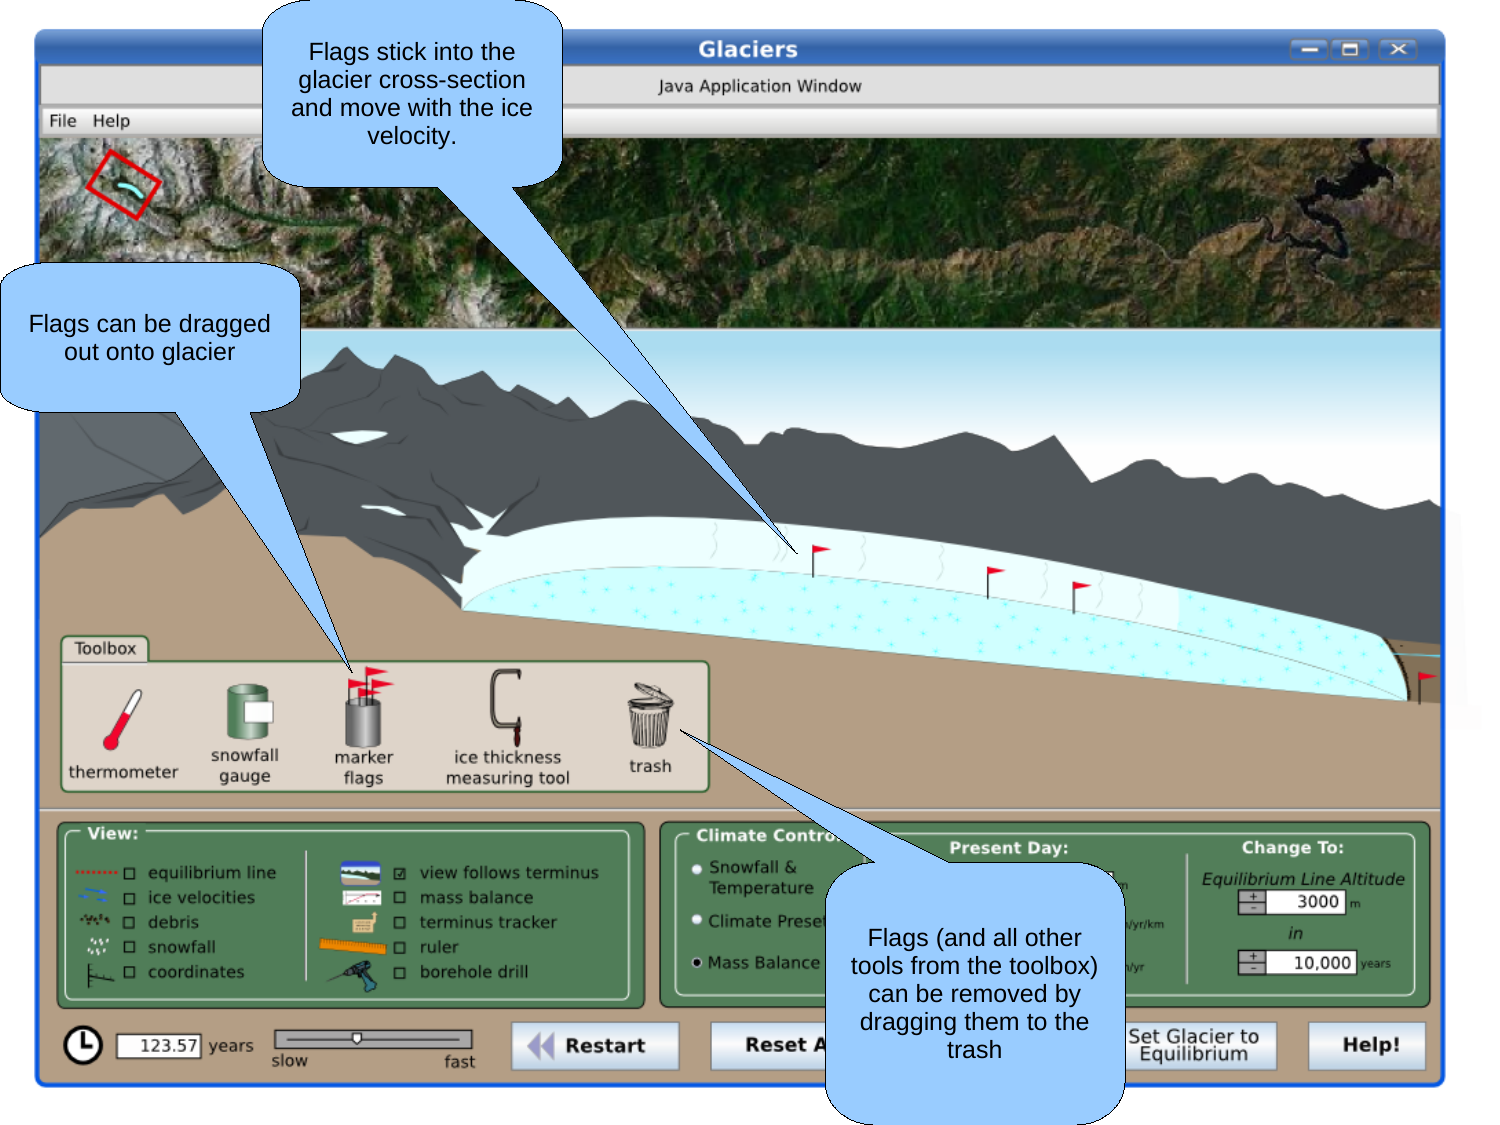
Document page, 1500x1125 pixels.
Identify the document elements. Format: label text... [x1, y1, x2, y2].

text_box Flags (and all other tools from the toolbox) can be removed by dragging them to the trash [680, 729, 1126, 1125]
picture [0, 0, 1494, 1125]
text_box Flags can be dragged out onto glacier [0, 262, 353, 673]
text_box Flags stick into the glacier cross-section and move with the ice velocity. [262, 0, 798, 554]
